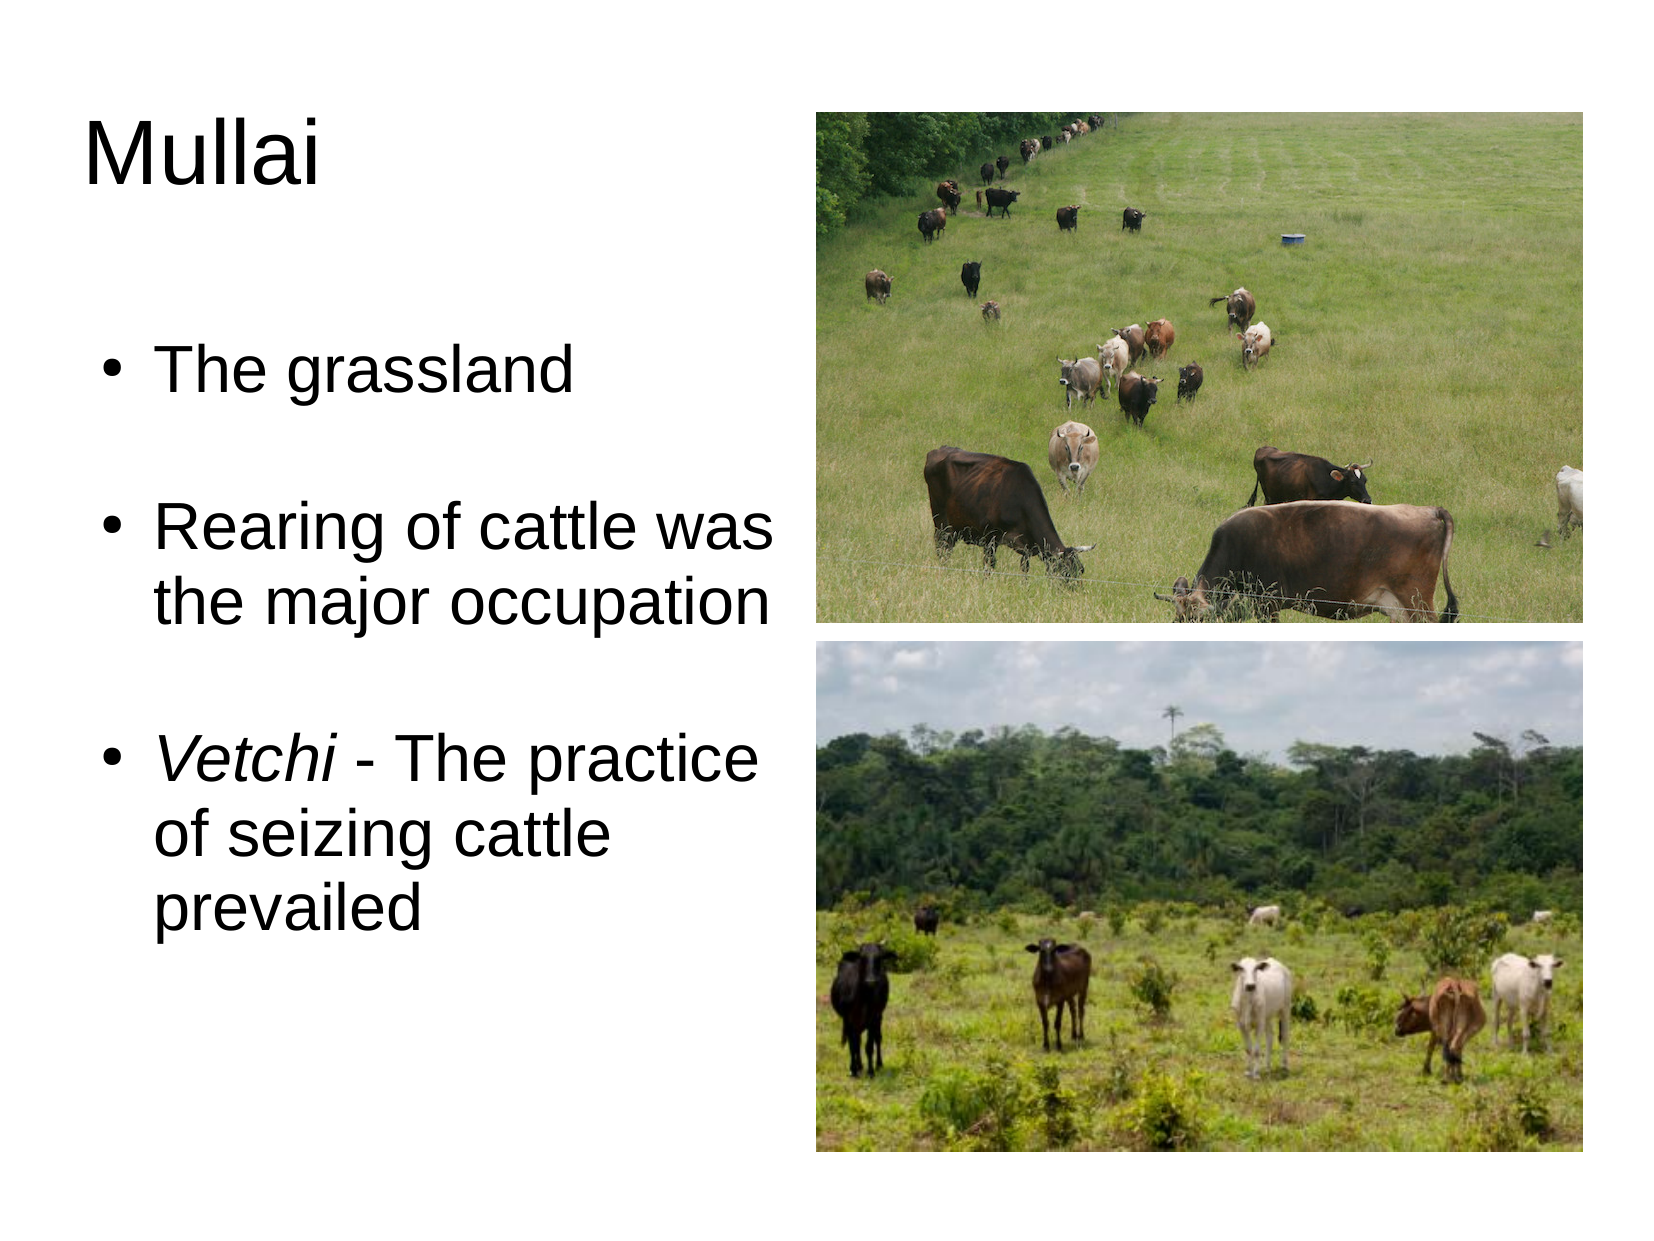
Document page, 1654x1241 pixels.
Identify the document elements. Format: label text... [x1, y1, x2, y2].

title Mullai [82, 49, 1571, 257]
list The grassland Rearing of cattle was the major occupation Vetchi - The practice of seizing cattle prevailed [82, 331, 809, 1052]
picture [816, 112, 1583, 623]
picture [816, 641, 1583, 1152]
